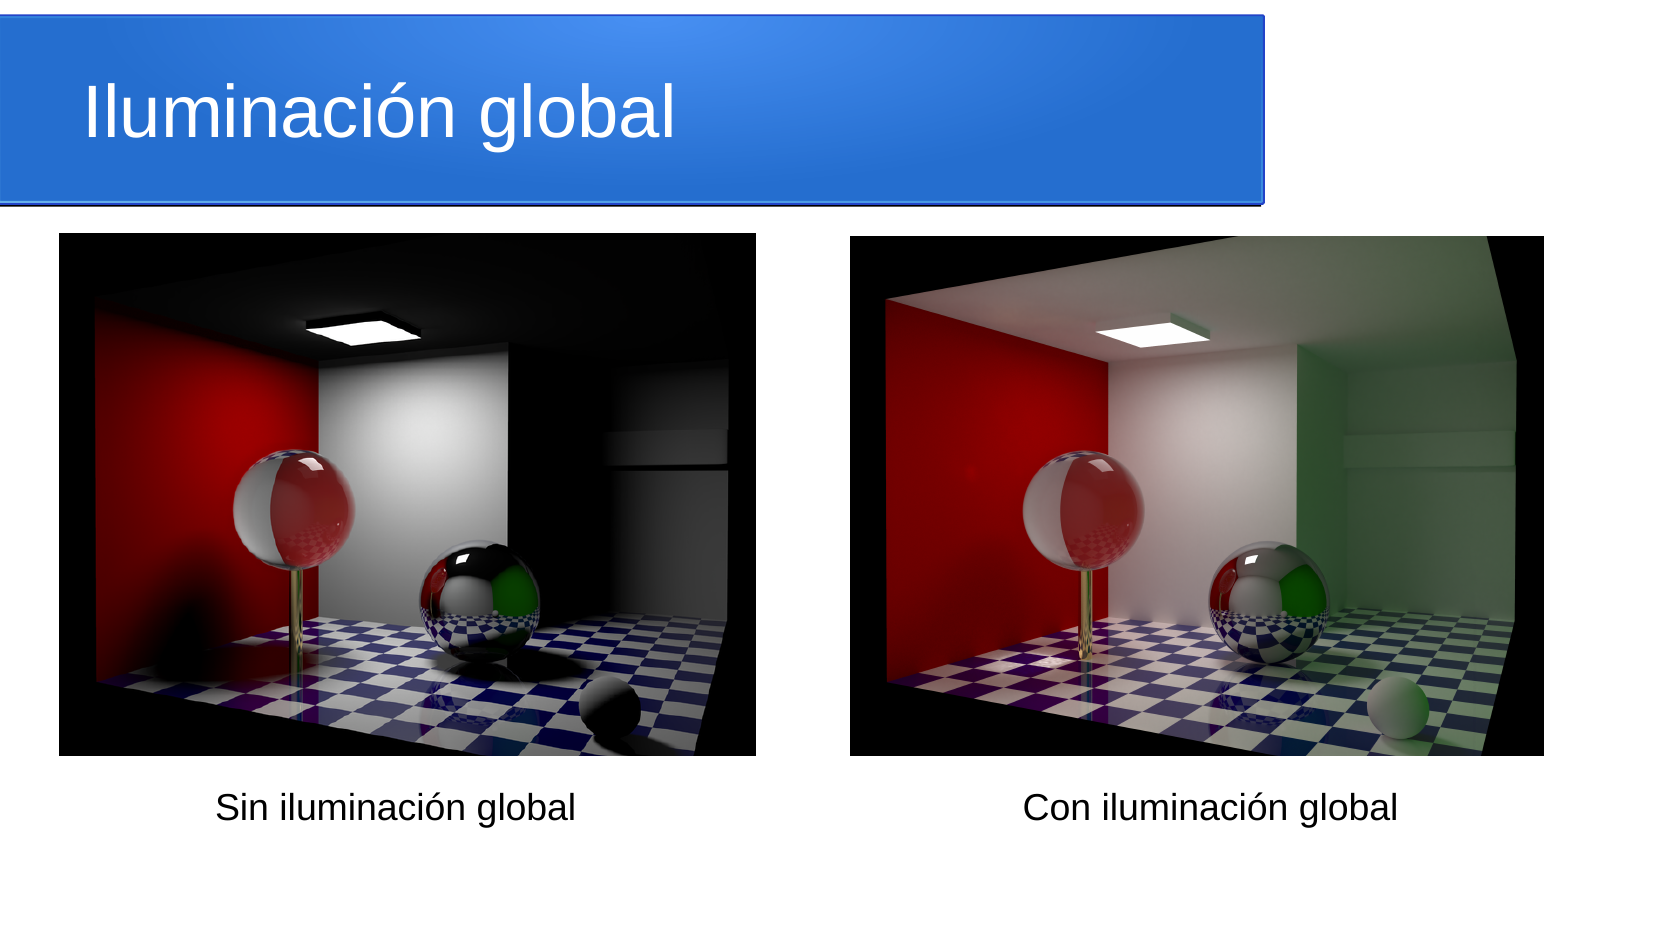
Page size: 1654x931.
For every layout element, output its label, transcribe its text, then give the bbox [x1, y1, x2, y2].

picture [59, 233, 756, 756]
text_box Sin iluminación global [47, 779, 745, 837]
title Iluminación global [82, 35, 1235, 189]
text_box Con iluminación global [862, 779, 1560, 837]
picture [850, 236, 1544, 756]
